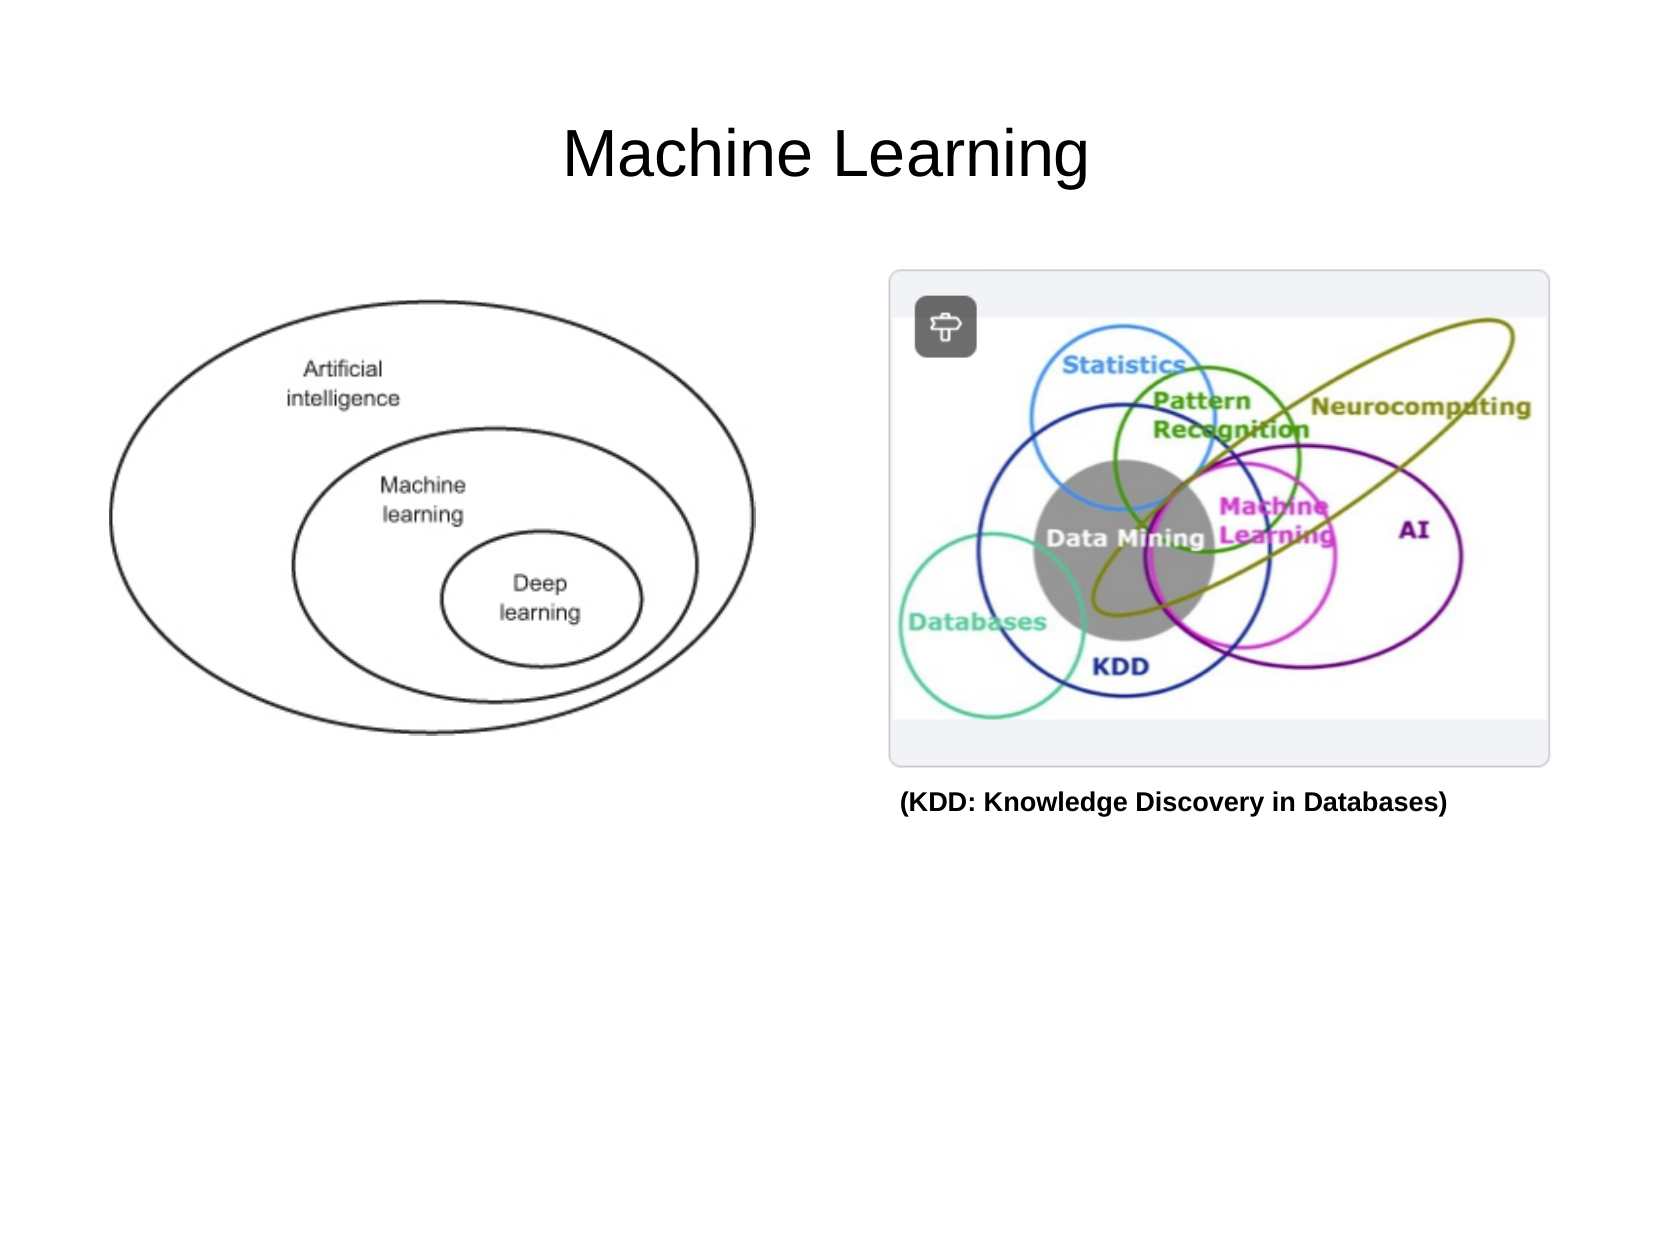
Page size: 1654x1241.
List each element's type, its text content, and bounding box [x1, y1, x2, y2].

picture [875, 262, 1558, 781]
title Machine Learning [82, 49, 1571, 257]
text_box (KDD: Knowledge Discovery in Databases) [885, 780, 1471, 922]
picture [109, 299, 756, 736]
